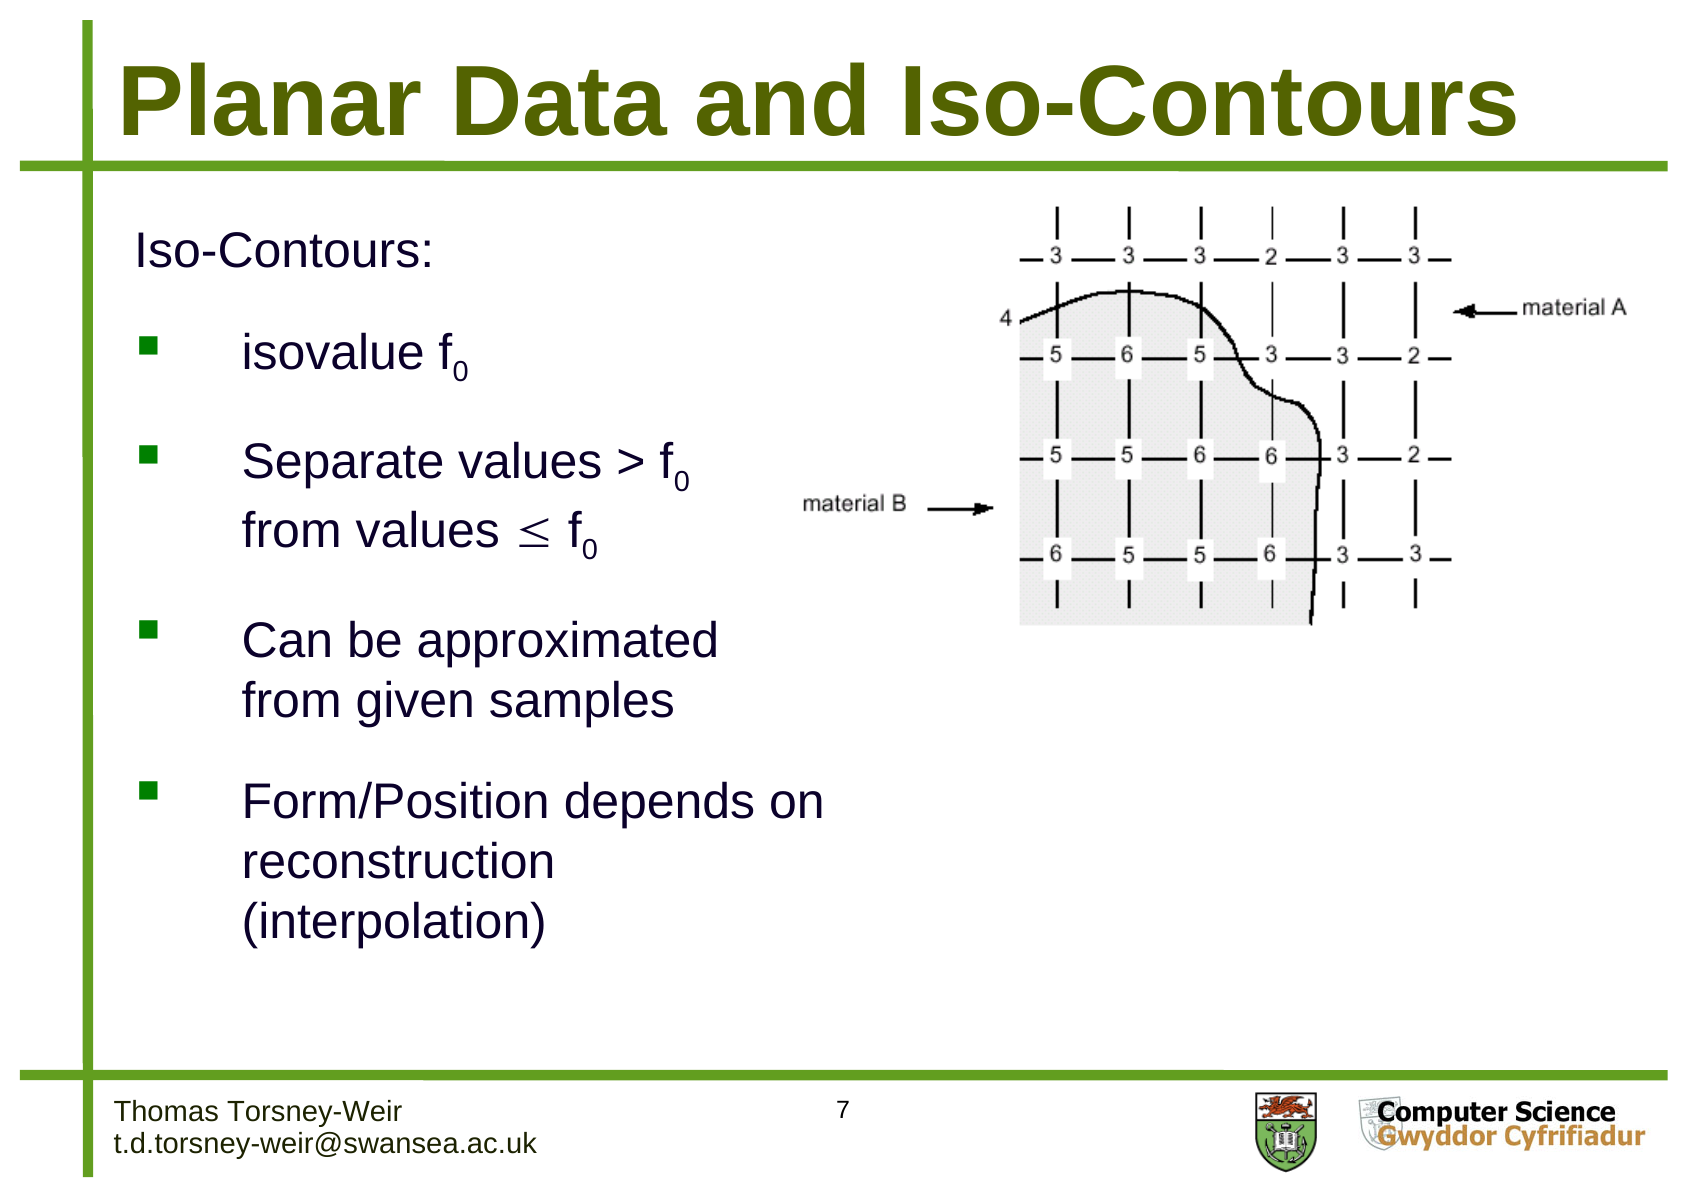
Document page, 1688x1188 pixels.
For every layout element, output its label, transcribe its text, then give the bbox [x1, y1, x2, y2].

text_box <number> [412, 1089, 1274, 1188]
picture [1274, 1092, 1654, 1173]
title Planar Data and Iso-Contours [101, 29, 1666, 166]
list Iso-Contours: isovalue f0 Separate values > f0 from values  f0 Can be approximated from given samples Form/Position depends on reconstruction (interpolation) [117, 209, 845, 1060]
picture [787, 174, 1641, 643]
